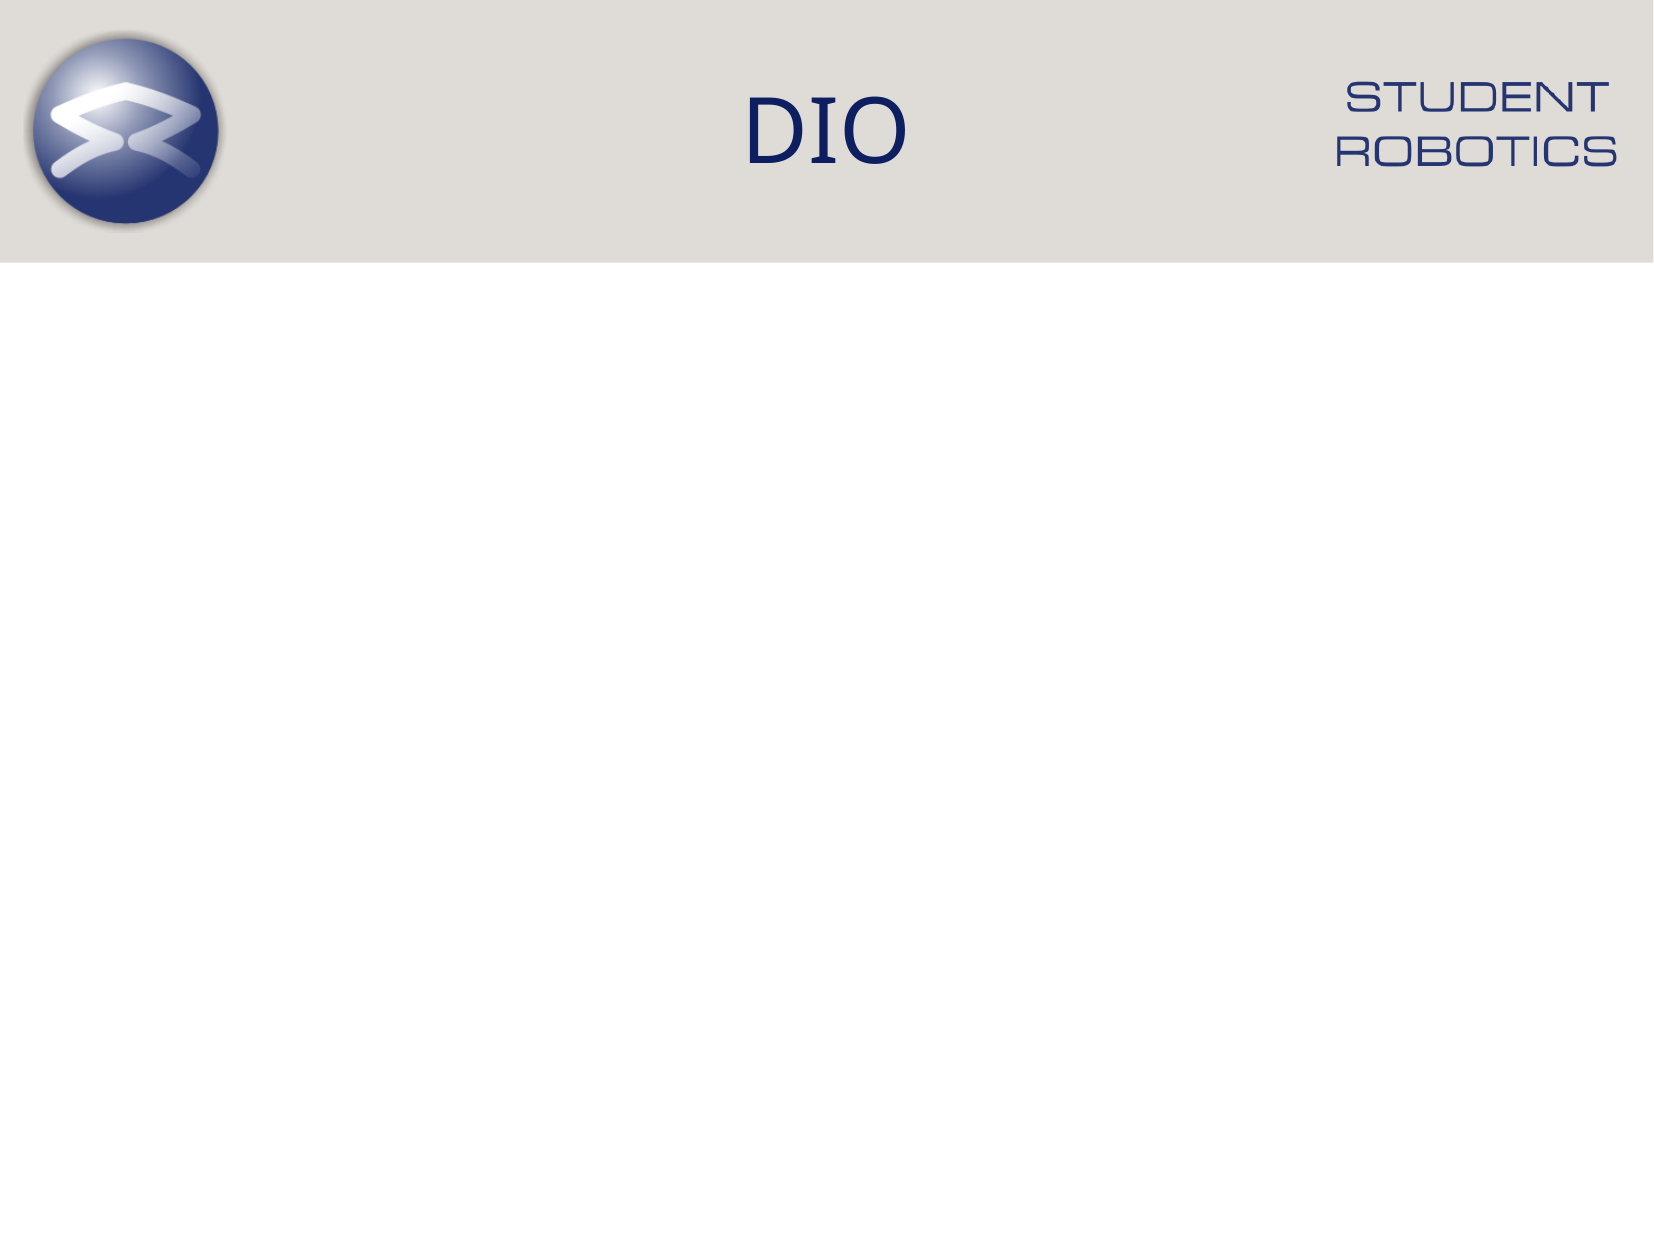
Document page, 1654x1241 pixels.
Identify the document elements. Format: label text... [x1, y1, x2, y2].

picture [9, 19, 82, 245]
picture [1571, 68, 1633, 174]
title DIO [82, 7, 1571, 250]
